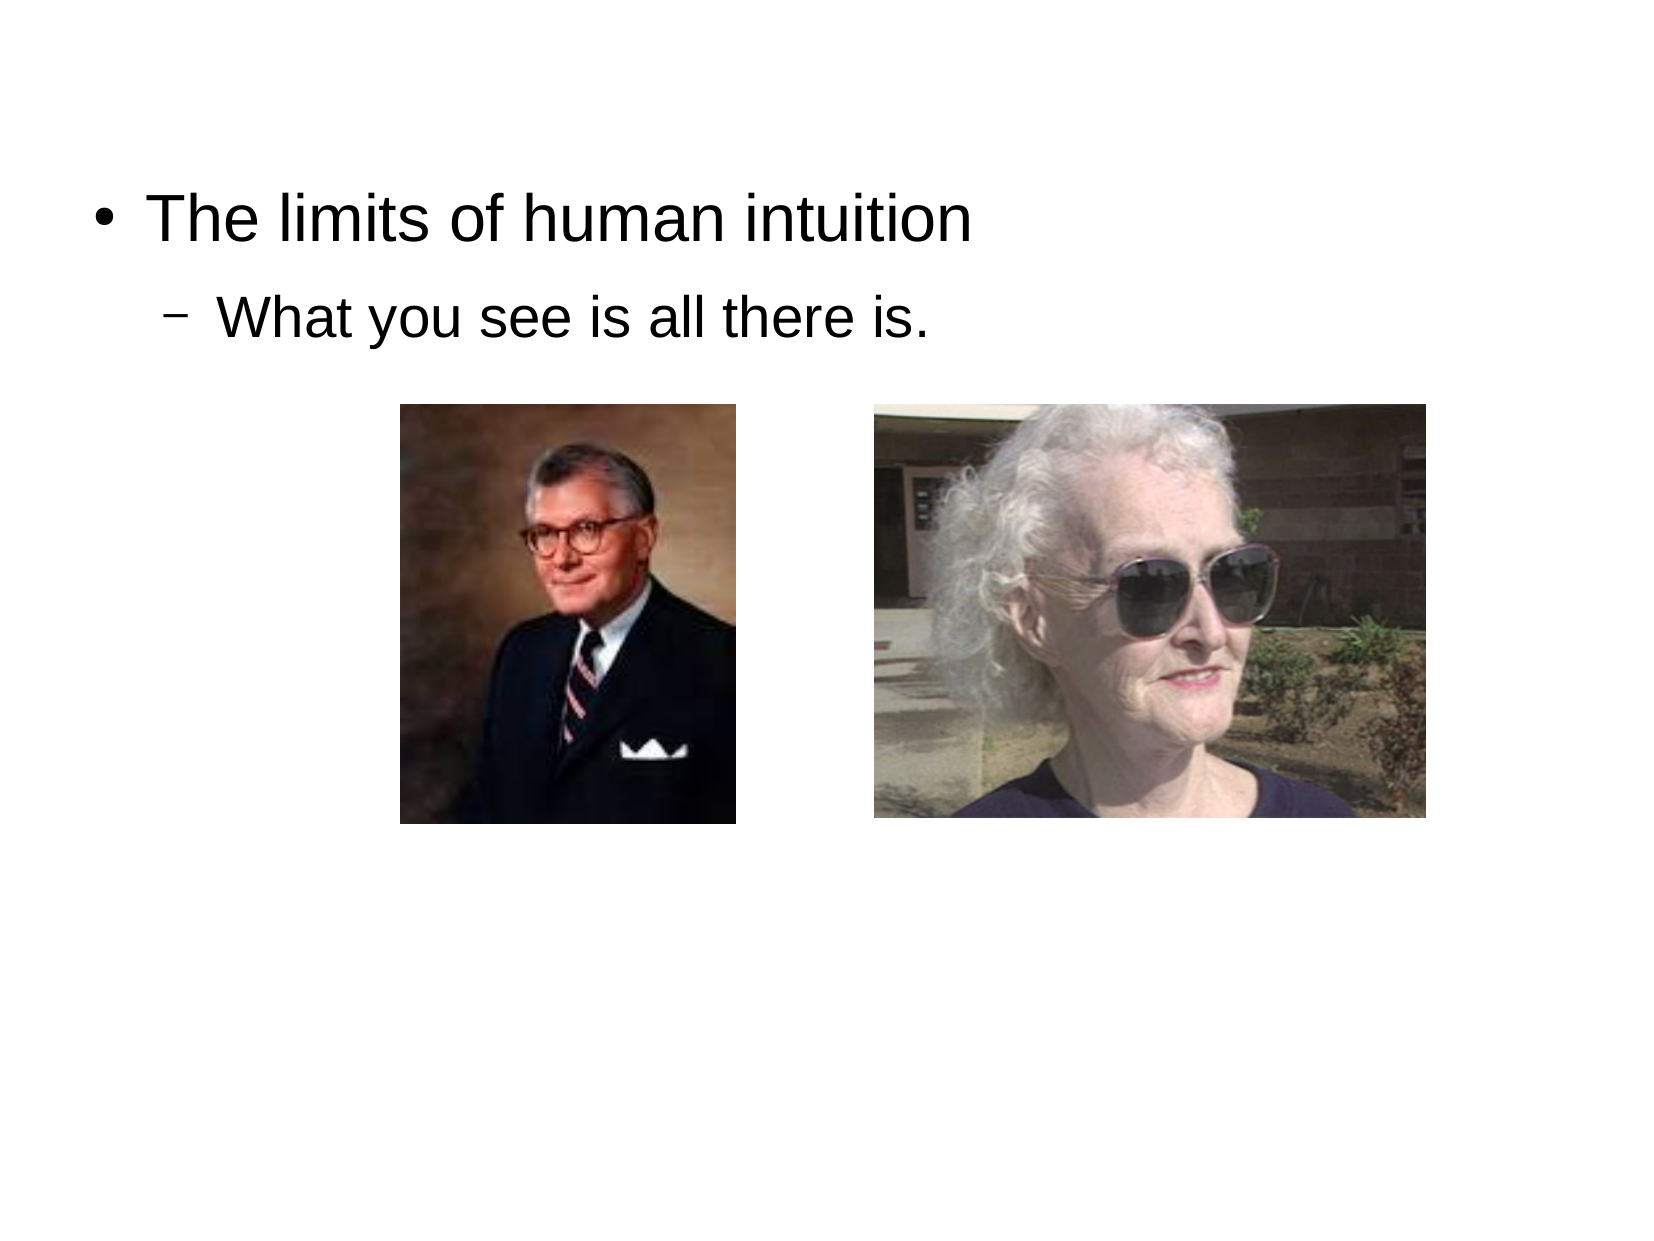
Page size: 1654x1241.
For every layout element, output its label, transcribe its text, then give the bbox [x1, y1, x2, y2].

picture [874, 404, 1426, 818]
picture [400, 404, 736, 824]
list The limits of human intuition What you see is all there is. [75, 180, 1564, 1241]
